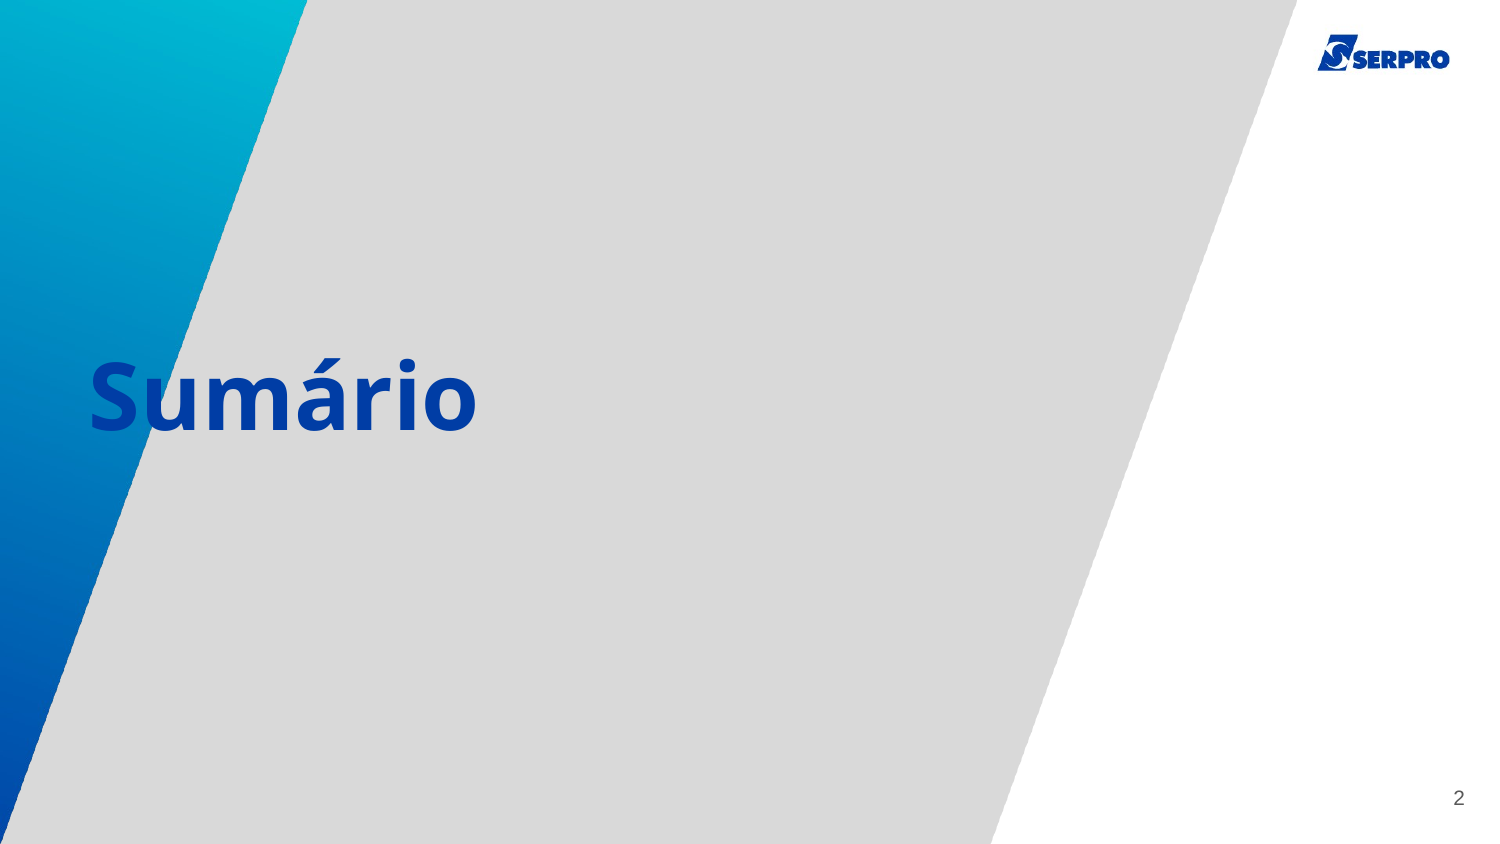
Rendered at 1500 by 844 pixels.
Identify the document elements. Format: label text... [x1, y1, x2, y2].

text_box Sumário [73, 321, 750, 568]
slide_number <número> [1389, 764, 1480, 830]
picture [0, 0, 1500, 844]
